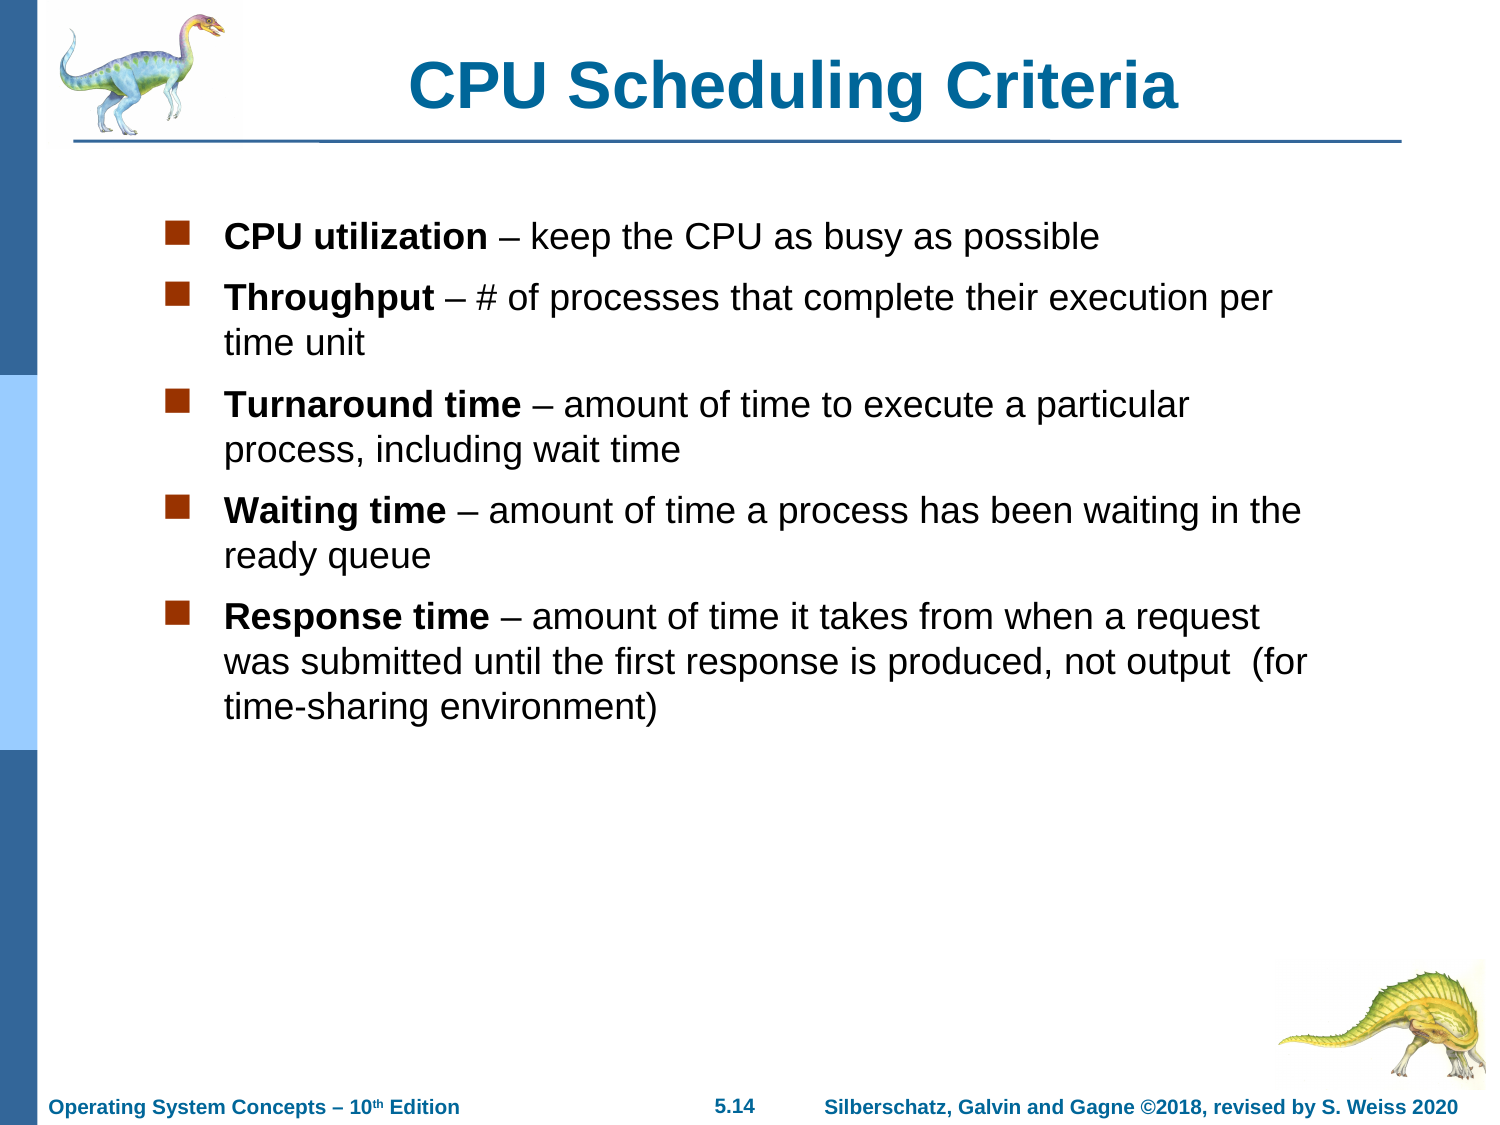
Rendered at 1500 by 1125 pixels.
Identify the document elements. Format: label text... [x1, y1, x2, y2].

picture [46, 0, 243, 149]
picture [1275, 959, 1486, 1090]
text_box CPU utilization – keep the CPU as busy as possible Throughput – # of processes that complete their execution per time unit Turnaround time – amount of time to execute a particular process, including wait time Waiting time – amount of time a process has been waiting in the ready queue Response time – amount of time it takes from when a request was submitted until the first response is produced, not output (for time-sharing environment) [153, 204, 1328, 1019]
picture [1141, 1099, 1149, 1104]
text_box CPU Scheduling Criteria [162, 35, 1426, 130]
